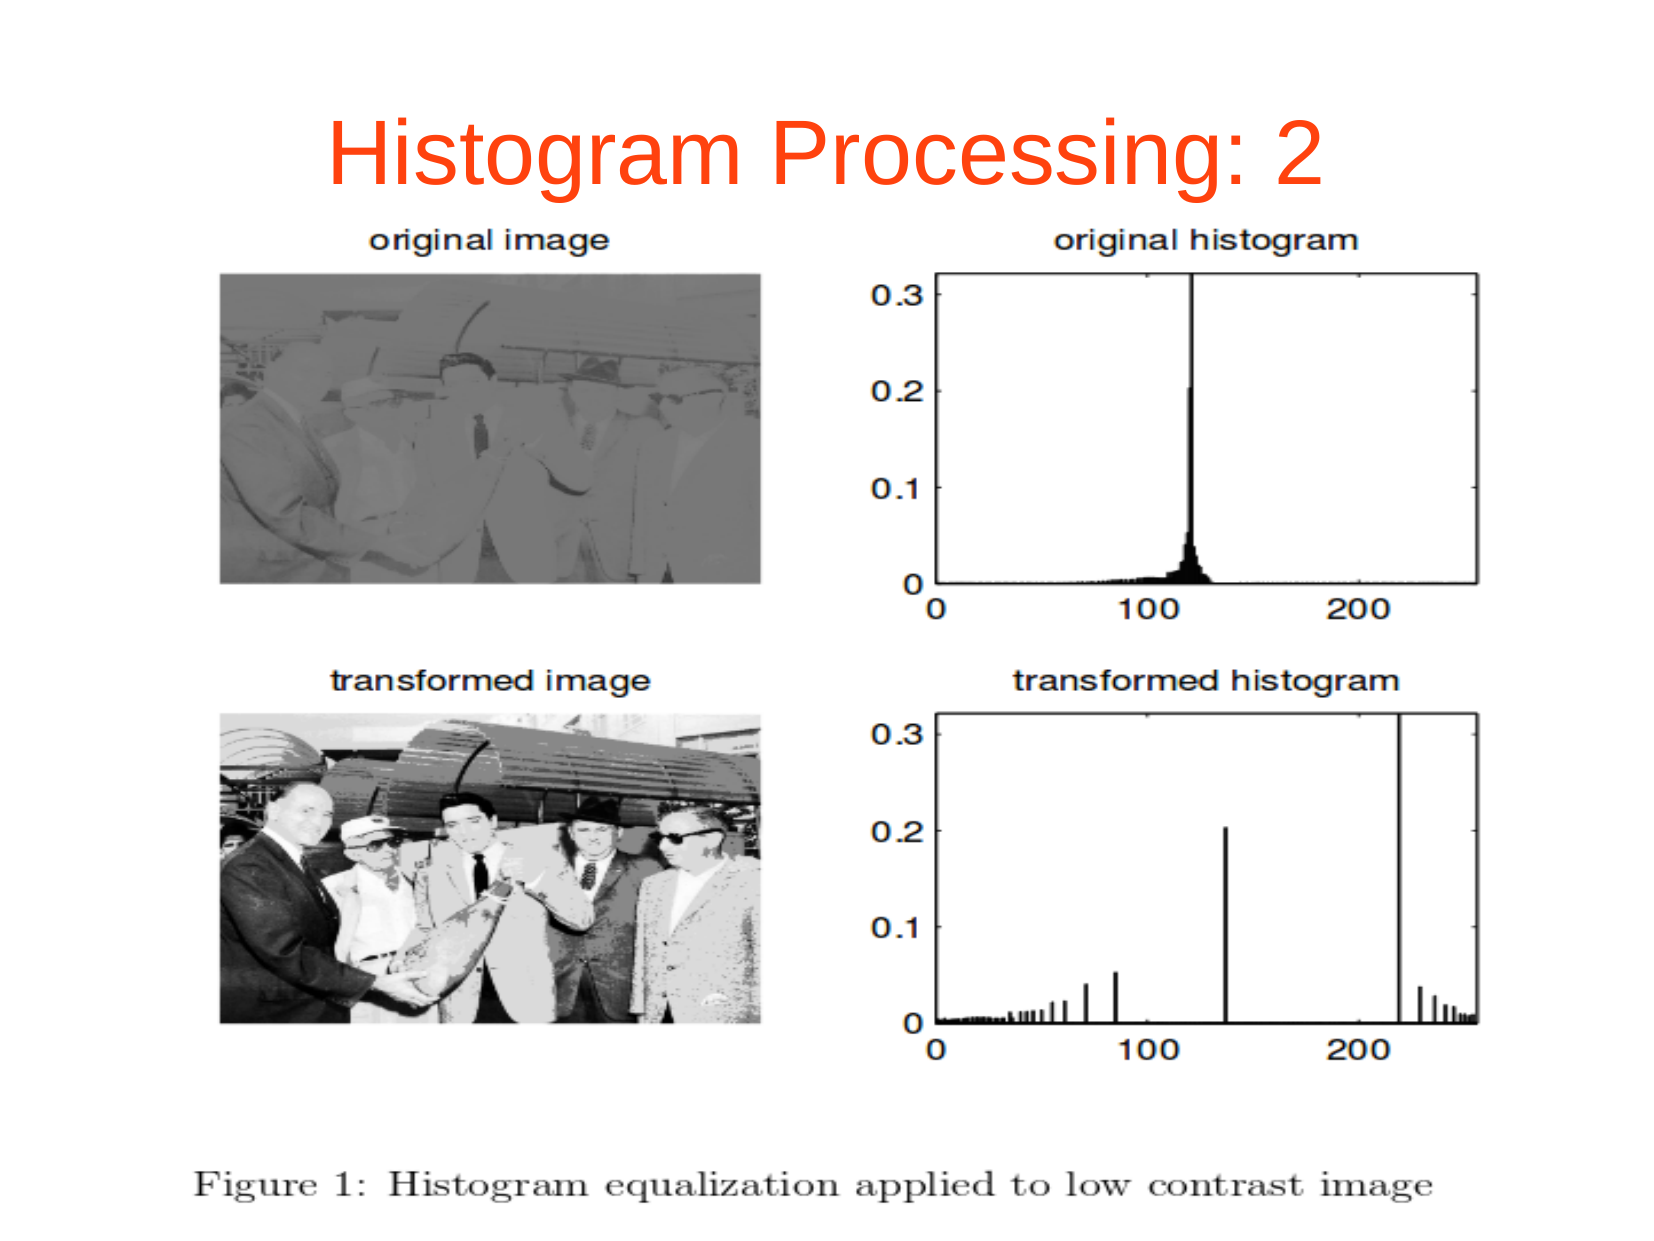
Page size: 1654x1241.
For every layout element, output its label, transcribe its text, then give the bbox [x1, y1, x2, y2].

picture [129, 224, 1524, 1217]
title Histogram Processing: 2 [82, 49, 1571, 257]
